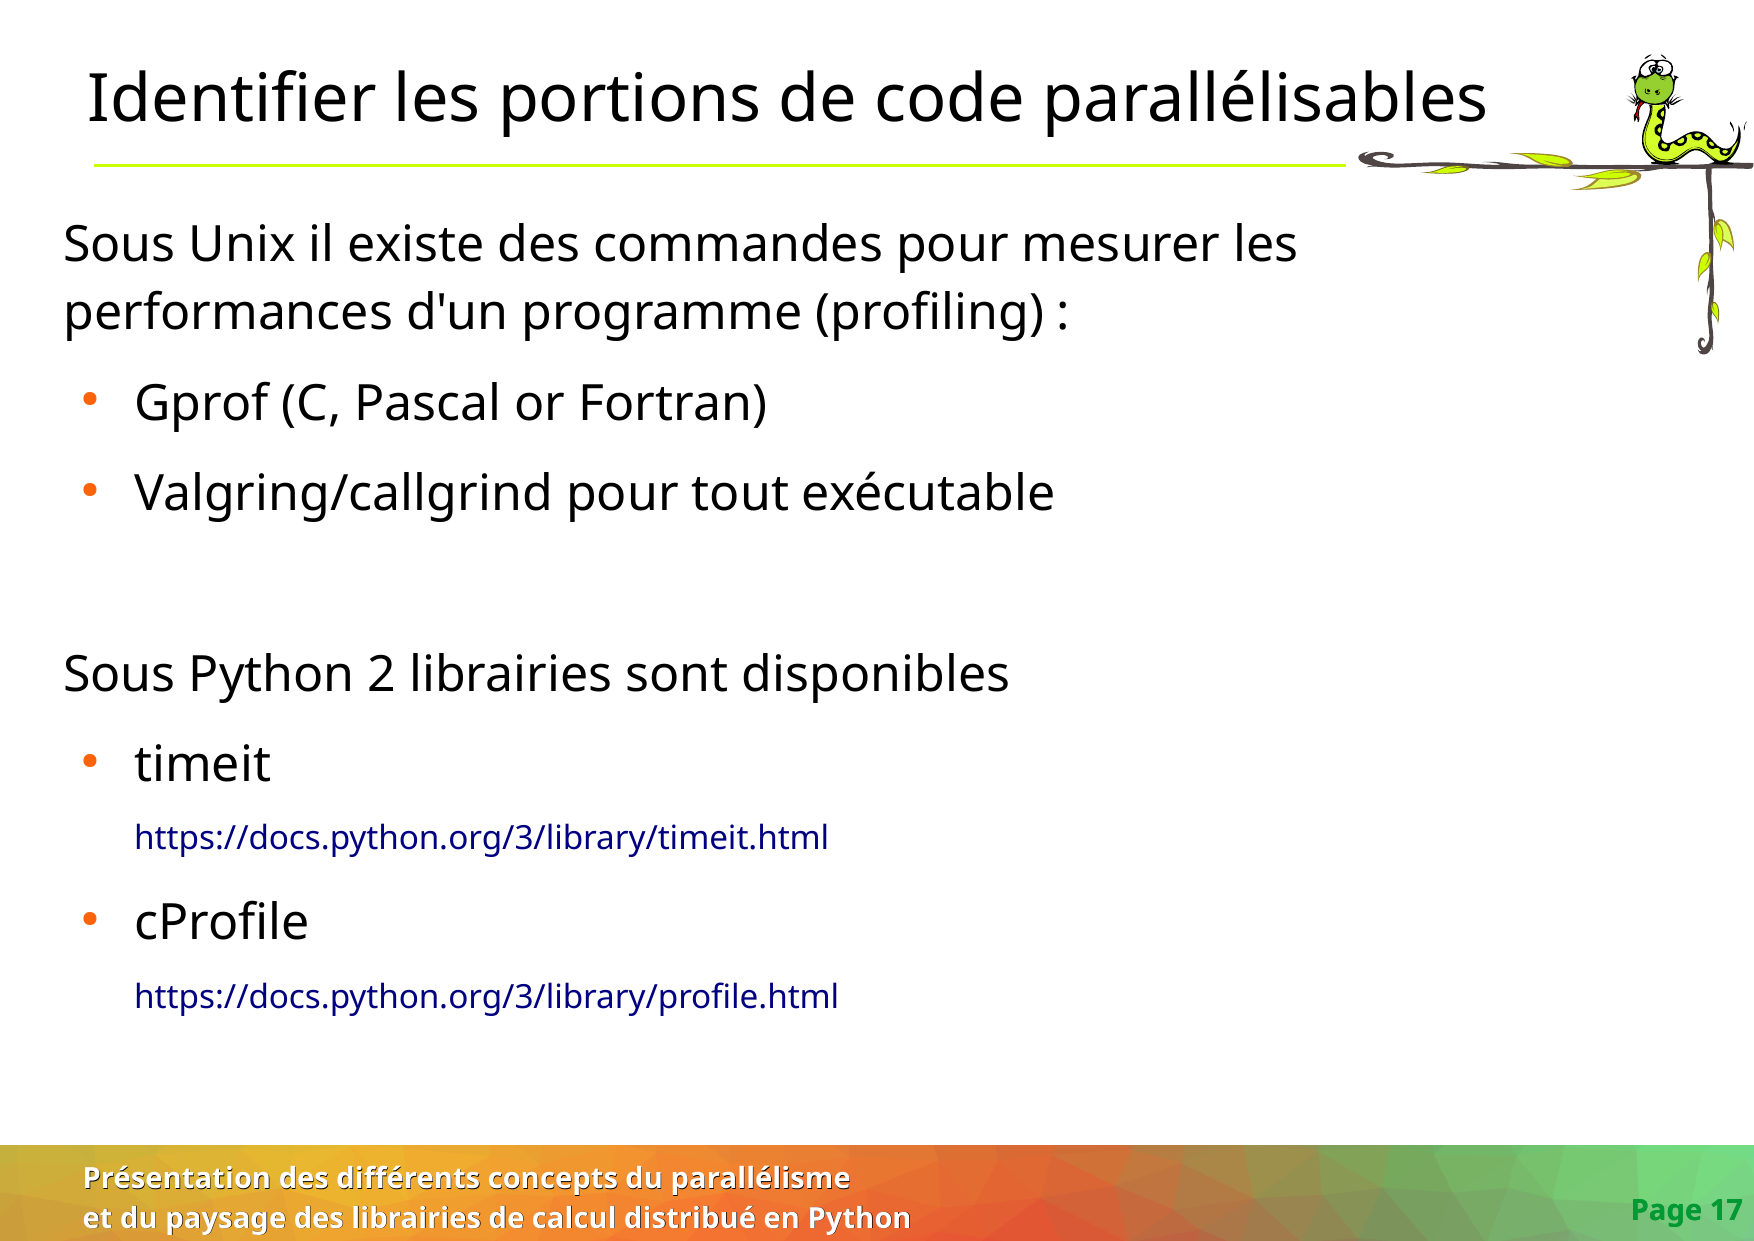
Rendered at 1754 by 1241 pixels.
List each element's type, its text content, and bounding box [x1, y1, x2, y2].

title Identifier les portions de code parallélisables [87, 31, 1667, 160]
picture [0, 1145, 1754, 1241]
list Sous Unix il existe des commandes pour mesurer les performances d'un programme (profiling) : Gprof (C, Pascal or Fortran) Valgring/callgrind pour tout exécutable Sous Python 2 librairies sont disponibles timeit https://docs.python.org/3/library/timeit.html cProfile https://docs.python.org/3/library/profile.html [63, 207, 1642, 1004]
